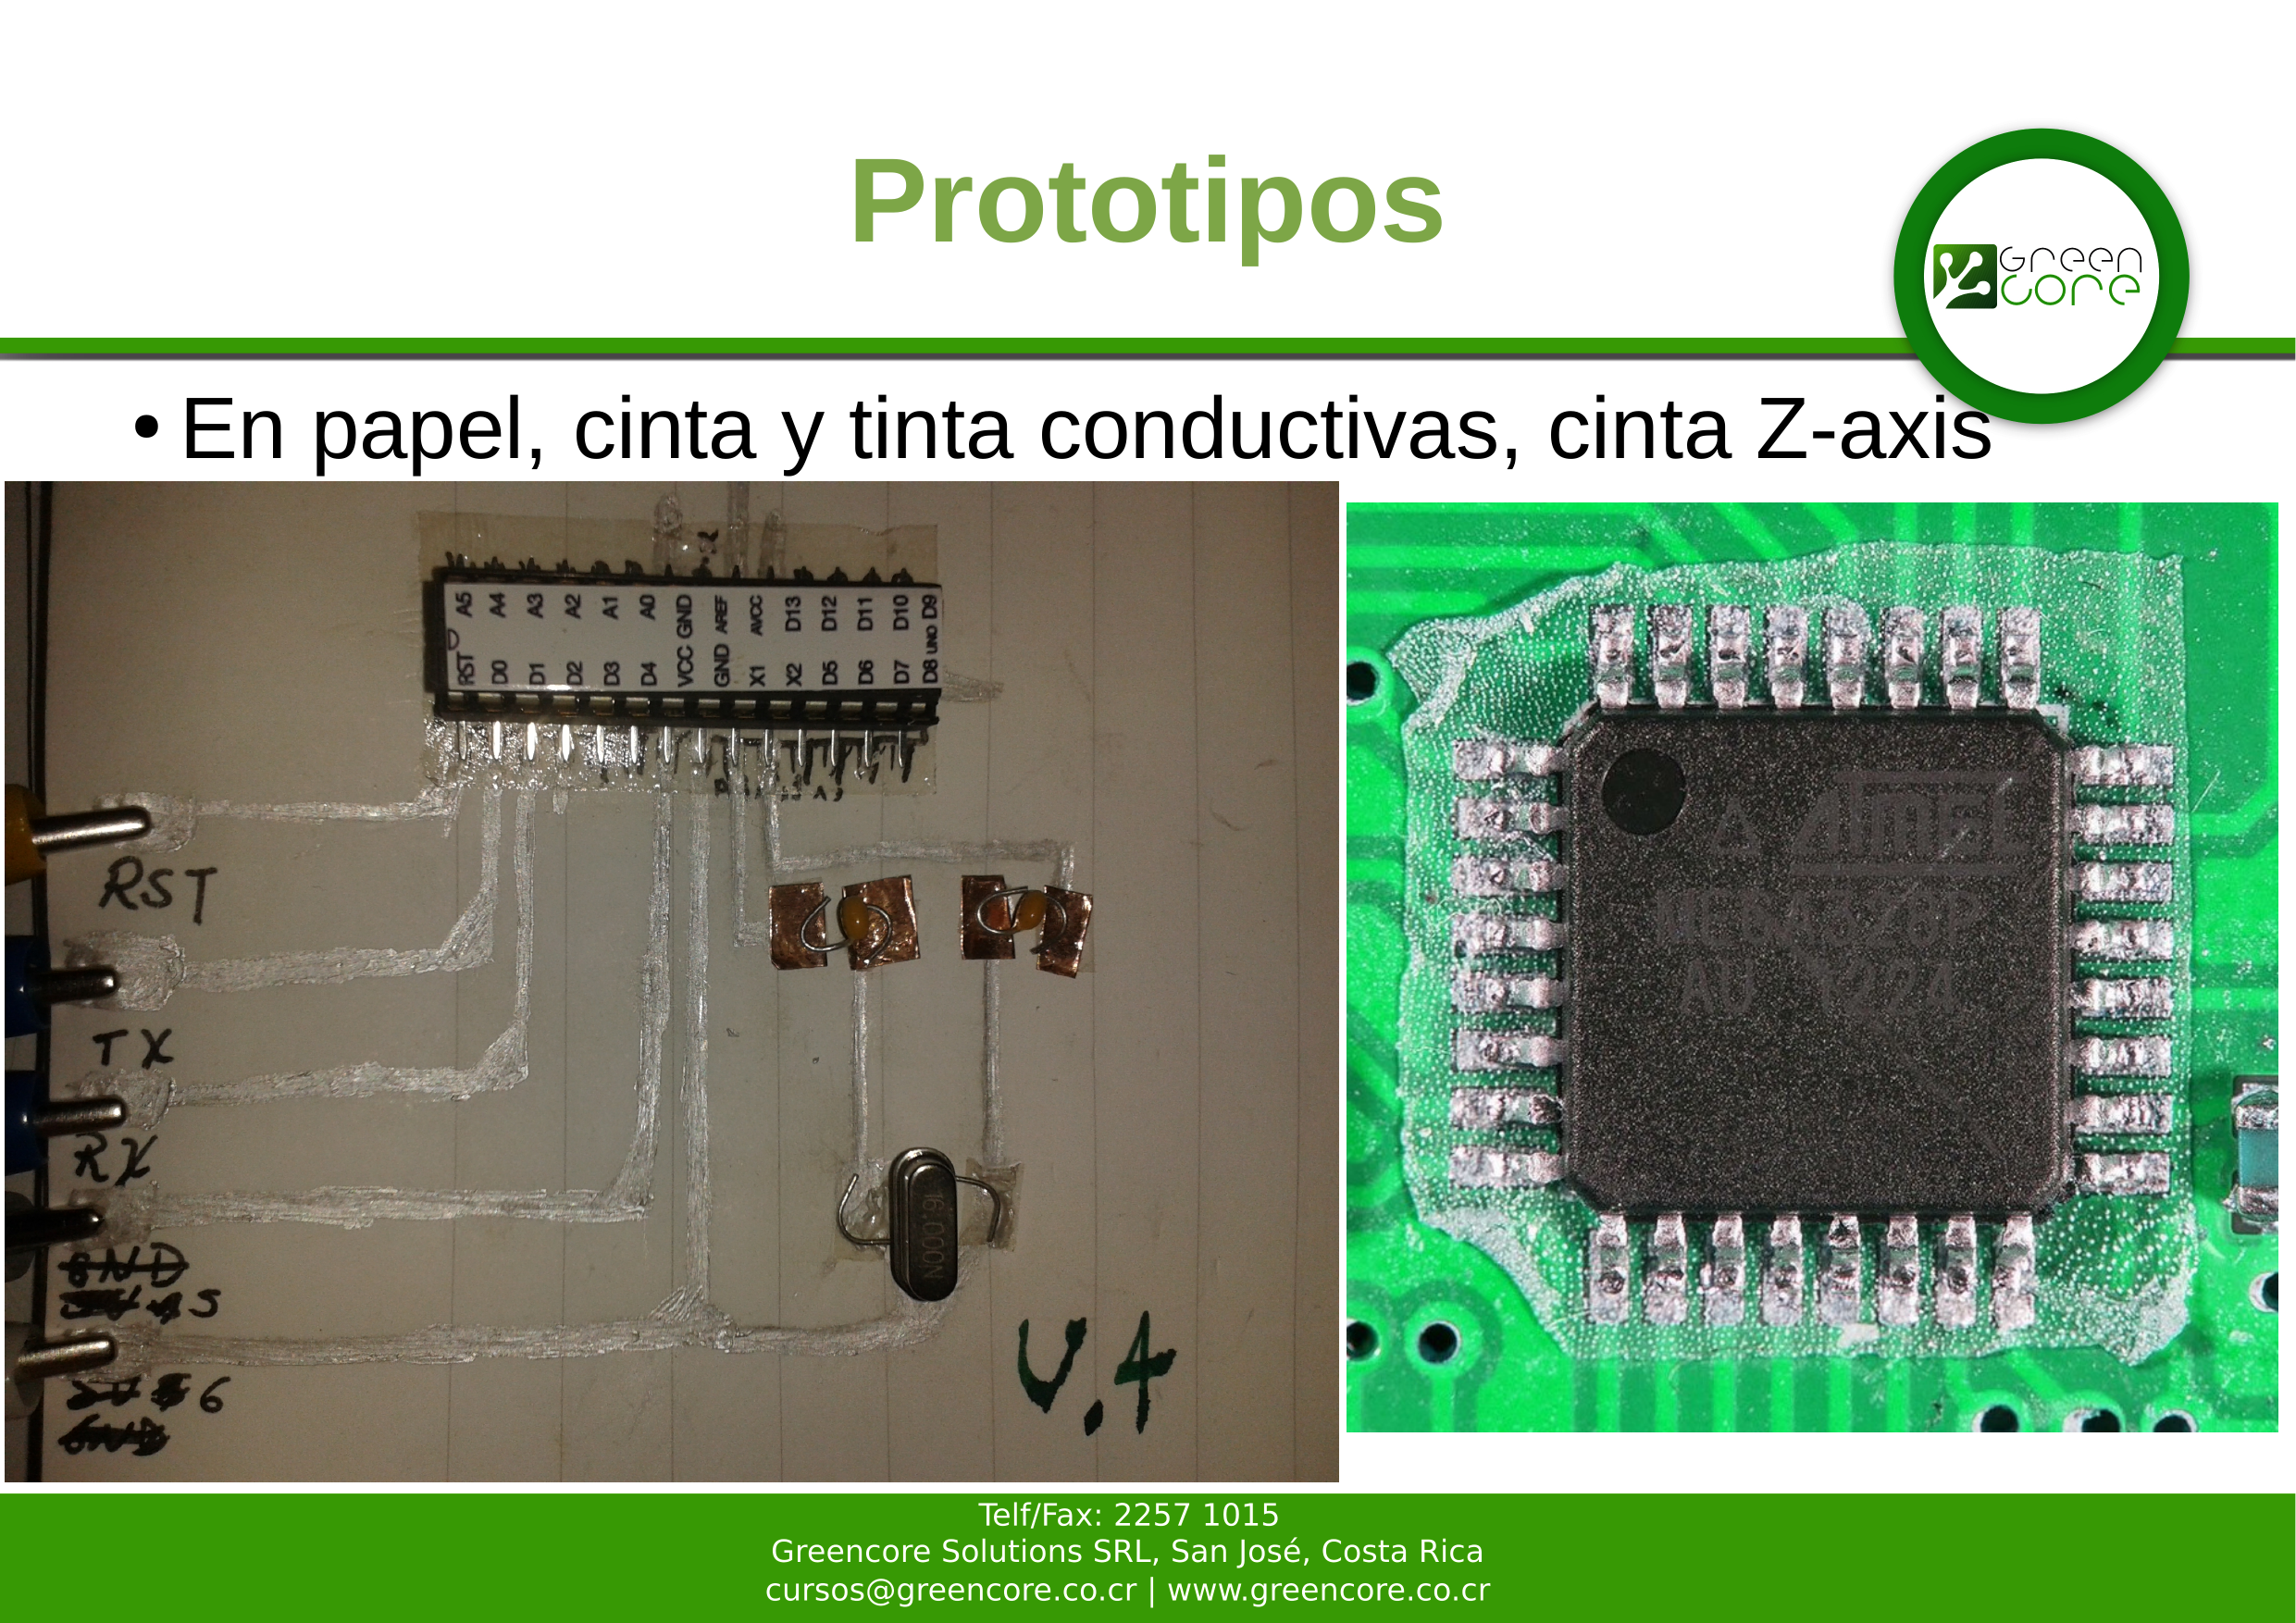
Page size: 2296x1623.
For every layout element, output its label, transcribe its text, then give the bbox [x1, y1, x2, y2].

title Prototipos [115, 64, 2181, 336]
list En papel, cinta y tinta conductivas, cinta Z-axis [115, 379, 2181, 1489]
picture [0, 0, 2296, 1623]
